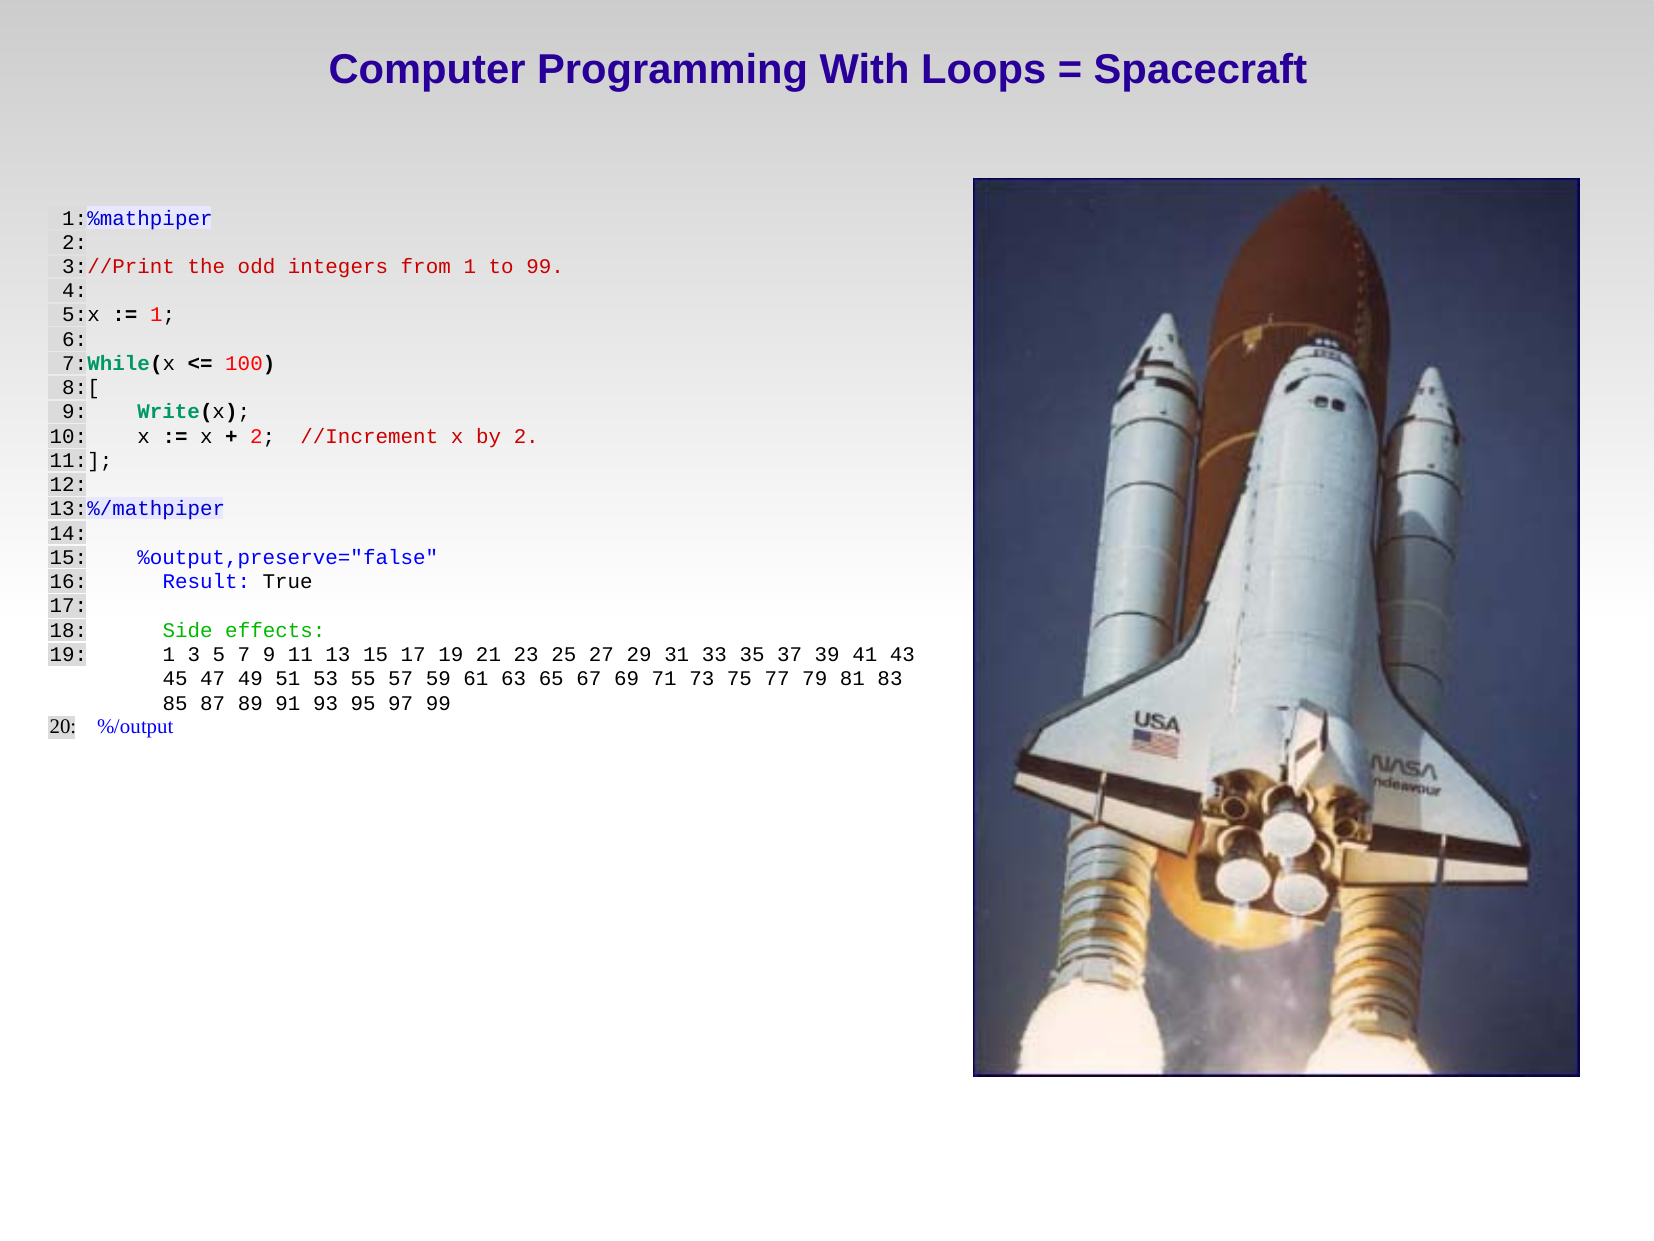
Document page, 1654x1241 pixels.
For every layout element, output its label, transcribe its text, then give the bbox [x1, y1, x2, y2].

chart [48, 205, 973, 763]
text_box Computer Programming With Loops = Spacecraft [207, 37, 1354, 107]
picture [973, 178, 1580, 1077]
